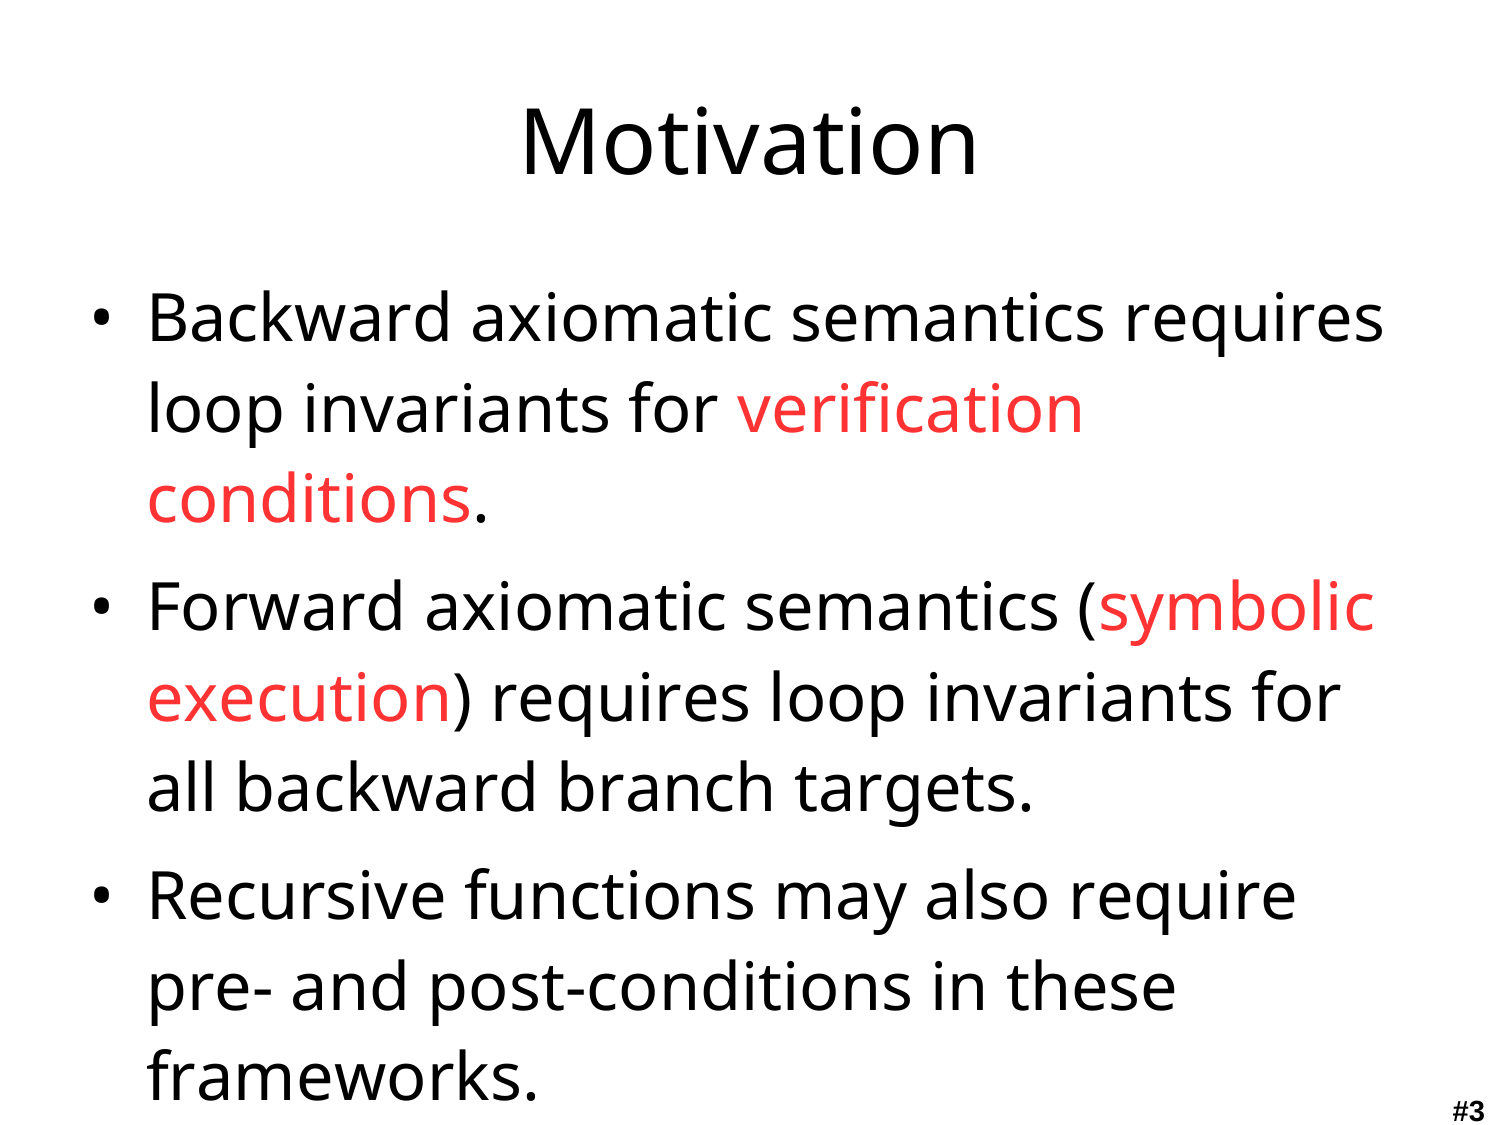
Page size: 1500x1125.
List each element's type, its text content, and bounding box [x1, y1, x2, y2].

title Motivation [75, 45, 1426, 233]
list Backward axiomatic semantics requires loop invariants for verification conditions. Forward axiomatic semantics (symbolic execution) requires loop invariants for all backward branch targets. Recursive functions may also require pre- and post-conditions in these frameworks. How many have you seen in real life? [75, 262, 1426, 1076]
